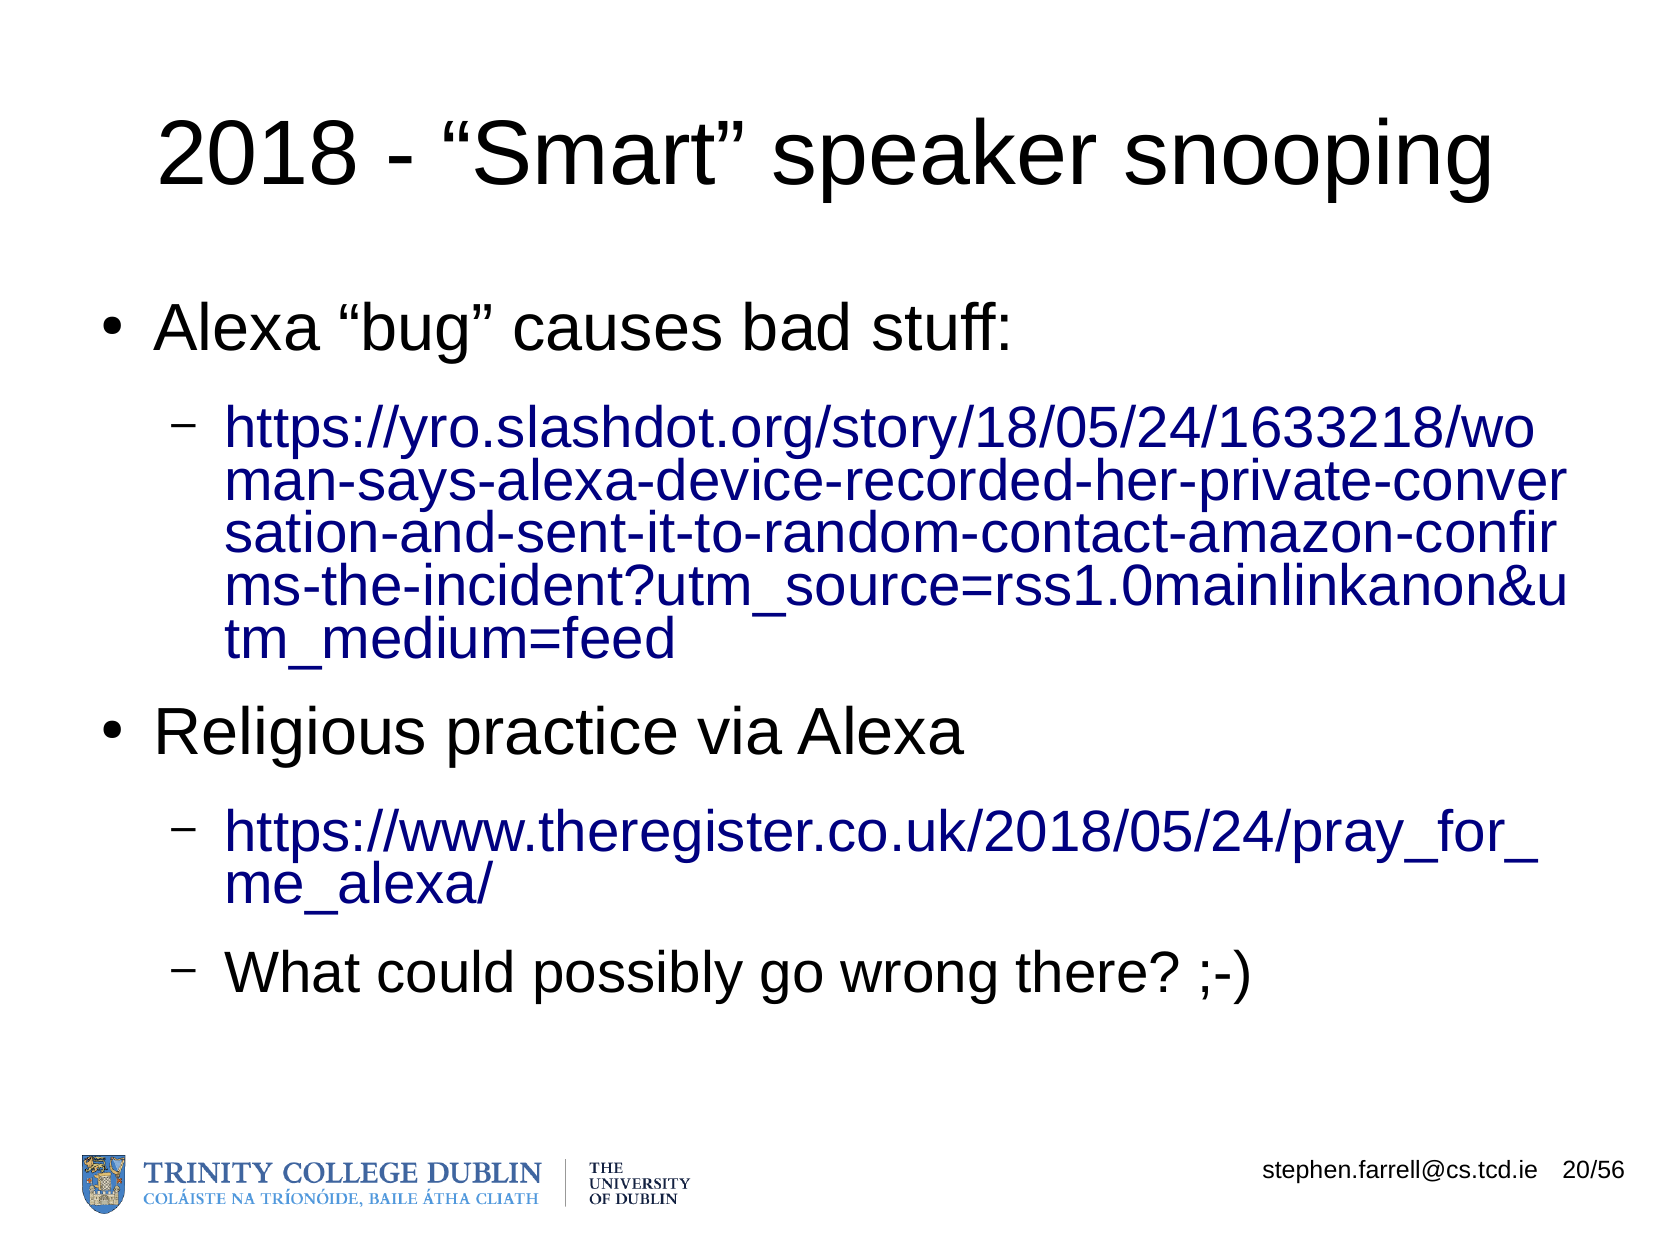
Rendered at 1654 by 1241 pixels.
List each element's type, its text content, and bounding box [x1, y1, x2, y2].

picture [82, 1155, 694, 1214]
title 2018 - “Smart” speaker snooping [82, 49, 1571, 257]
list Alexa “bug” causes bad stuff: https://yro.slashdot.org/story/18/05/24/1633218/woman-says-alexa-device-recorded-her-private-conversation-and-sent-it-to-random-contact-amazon-confirms-the-incident?utm_source=rss1.0mainlinkanon&utm_medium=feed Religious practice via Alexa https://www.theregister.co.uk/2018/05/24/pray_for_me_alexa/ What could possibly go wrong there? ;-) [82, 290, 1571, 1010]
